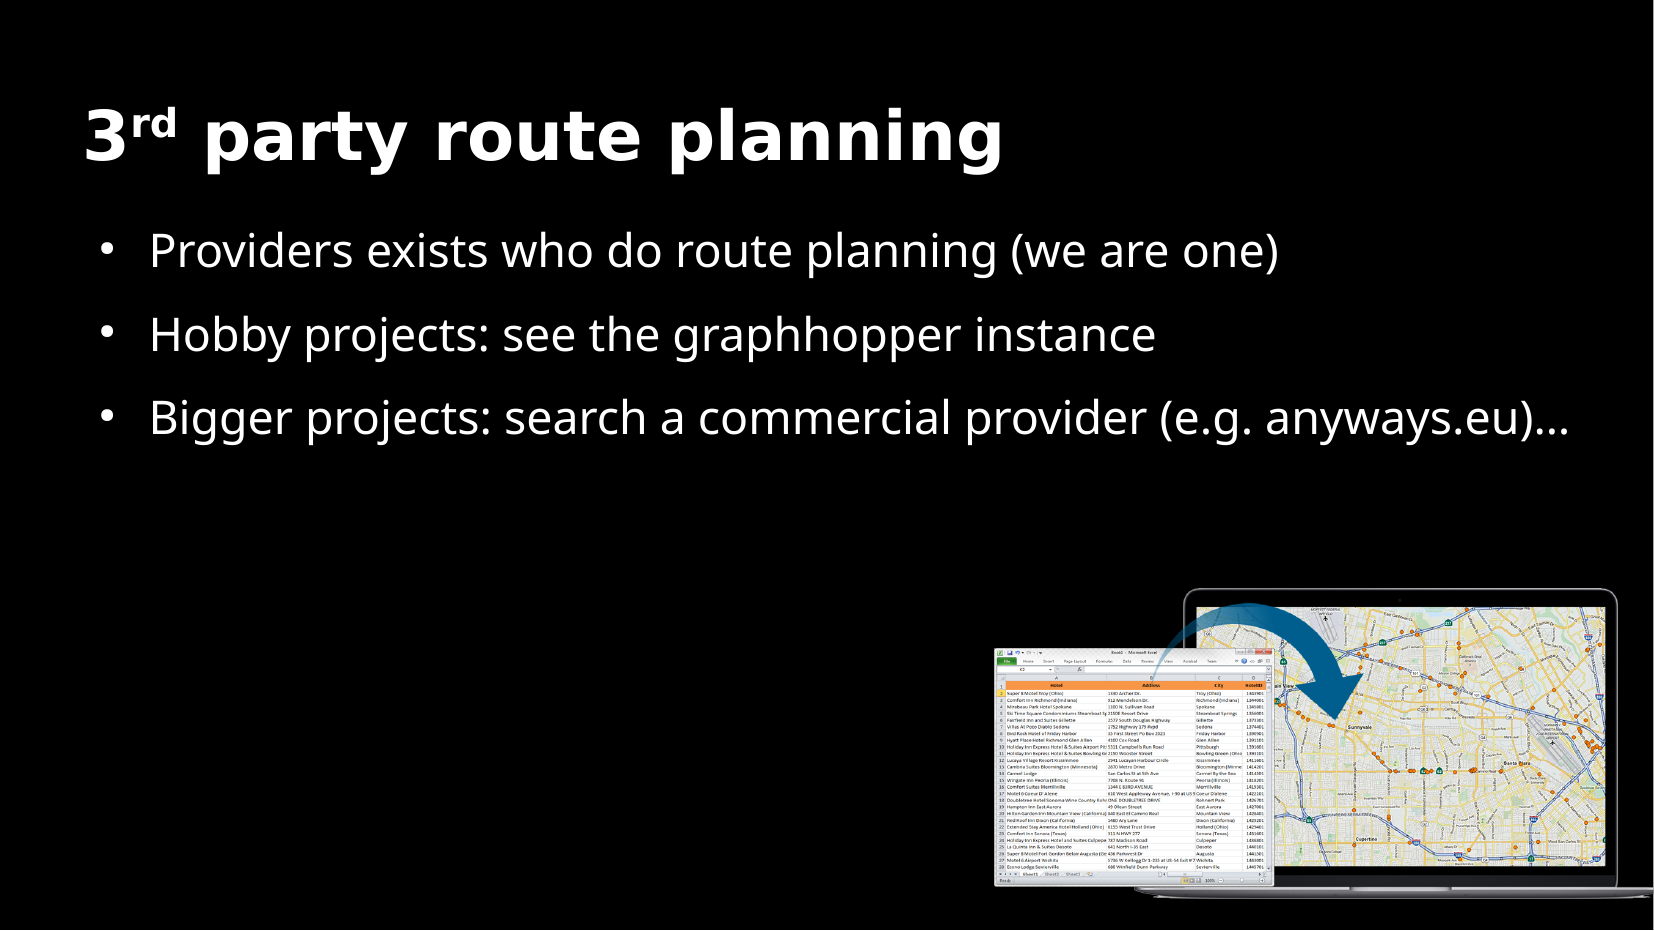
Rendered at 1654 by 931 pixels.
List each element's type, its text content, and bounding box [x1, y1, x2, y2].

list Providers exists who do route planning (we are one) Hobby projects: see the graphhopper instance Bigger projects: search a commercial provider (e.g. anyways.eu)… [82, 217, 1571, 461]
picture [984, 543, 1654, 931]
title 3rd party route planning [82, 59, 1571, 215]
